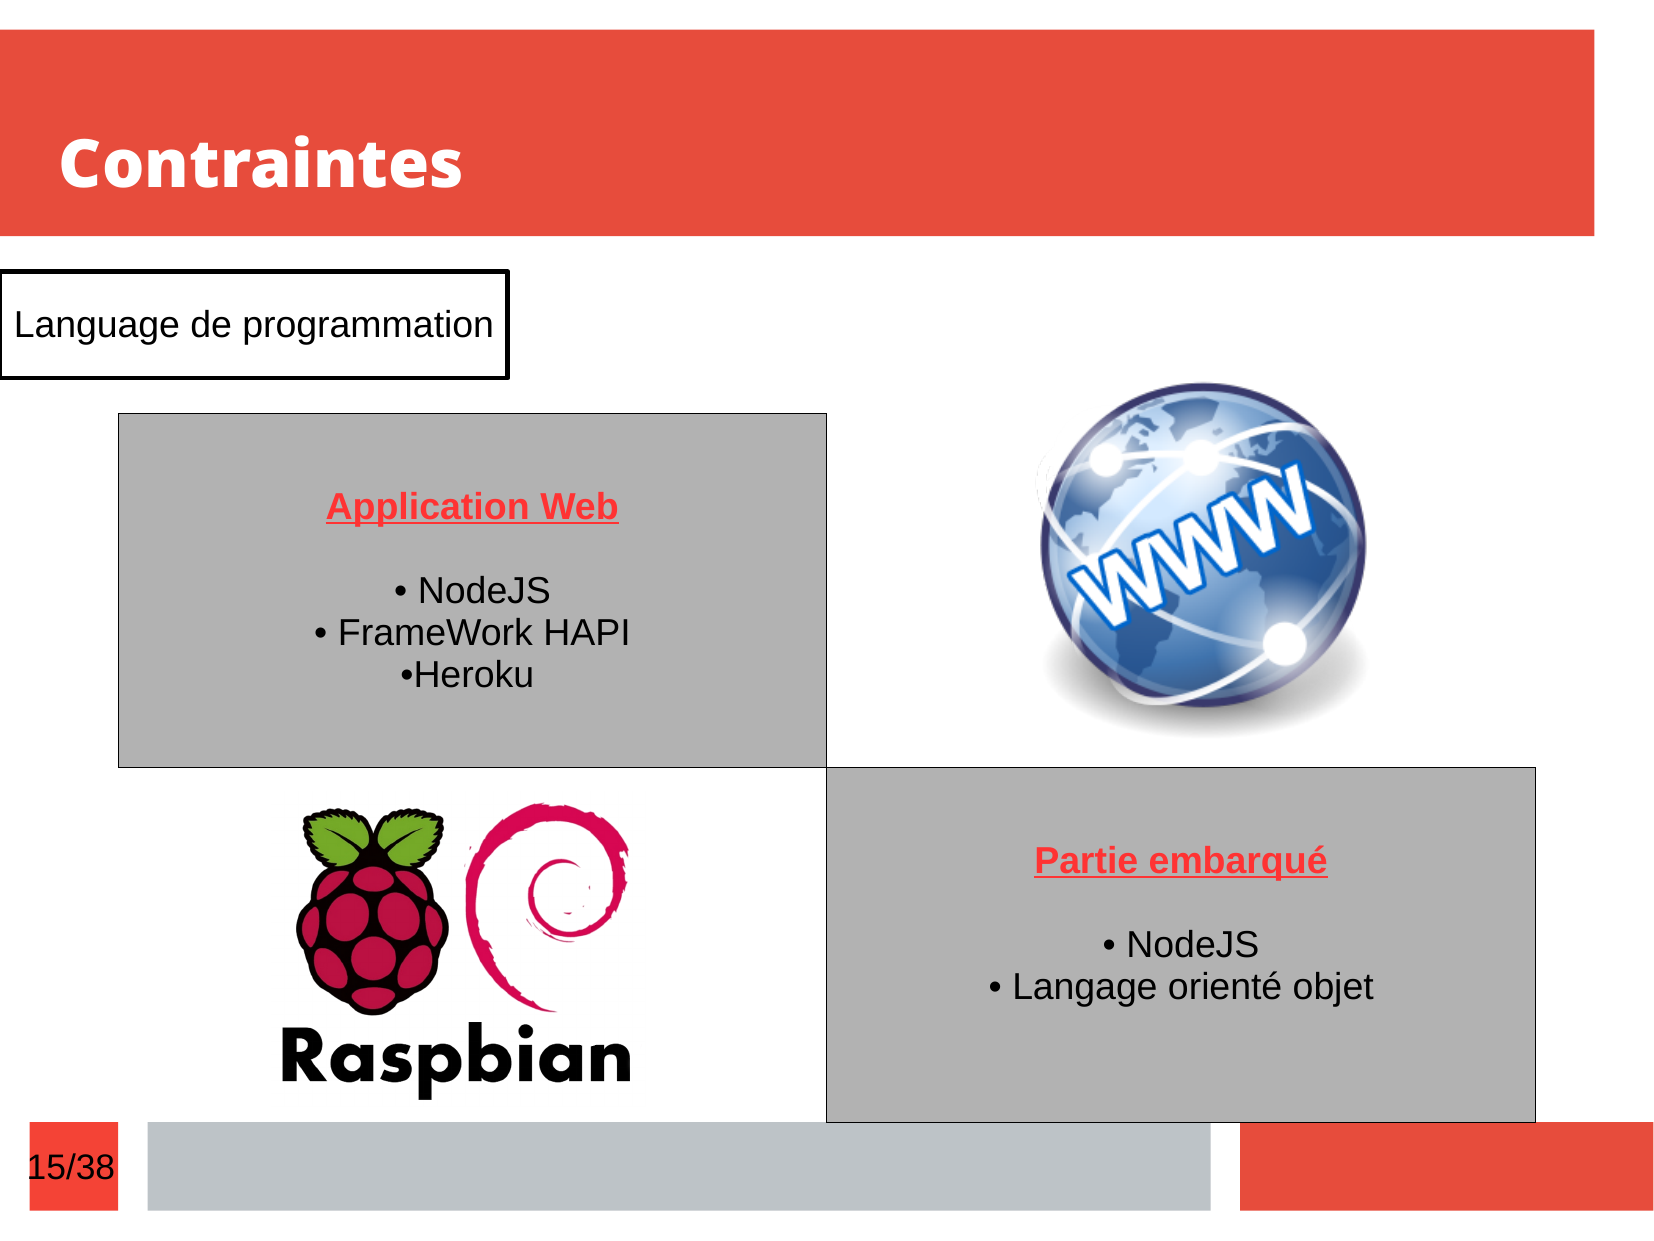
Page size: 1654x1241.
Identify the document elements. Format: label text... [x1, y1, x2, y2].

picture [1003, 354, 1395, 745]
text_box Application Web • NodeJS • FrameWork HAPI •Heroku [118, 413, 827, 768]
text_box Language de programmation [0, 271, 508, 378]
text_box Partie embarqué • NodeJS • Langage orienté objet [826, 767, 1536, 1123]
title Contraintes [59, 59, 1595, 207]
picture [271, 791, 646, 1107]
text_box <numéro>/38 [11, 1139, 659, 1241]
